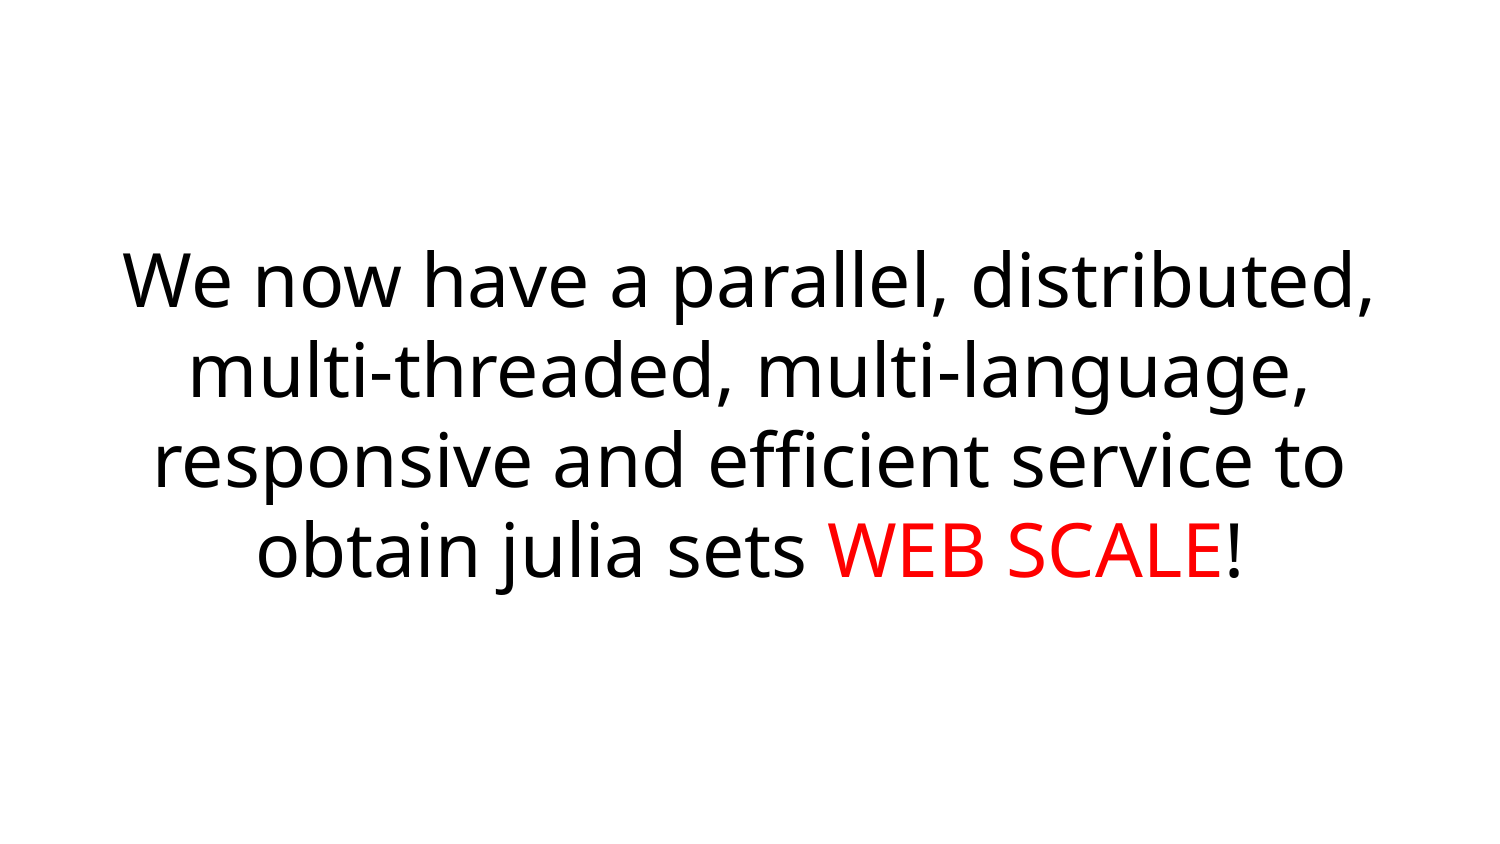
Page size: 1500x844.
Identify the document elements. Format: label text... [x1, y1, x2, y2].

title We now have a parallel, distributed, multi-threaded, multi-language, responsive and efficient service to obtain julia sets WEB SCALE! [51, 190, 1449, 635]
